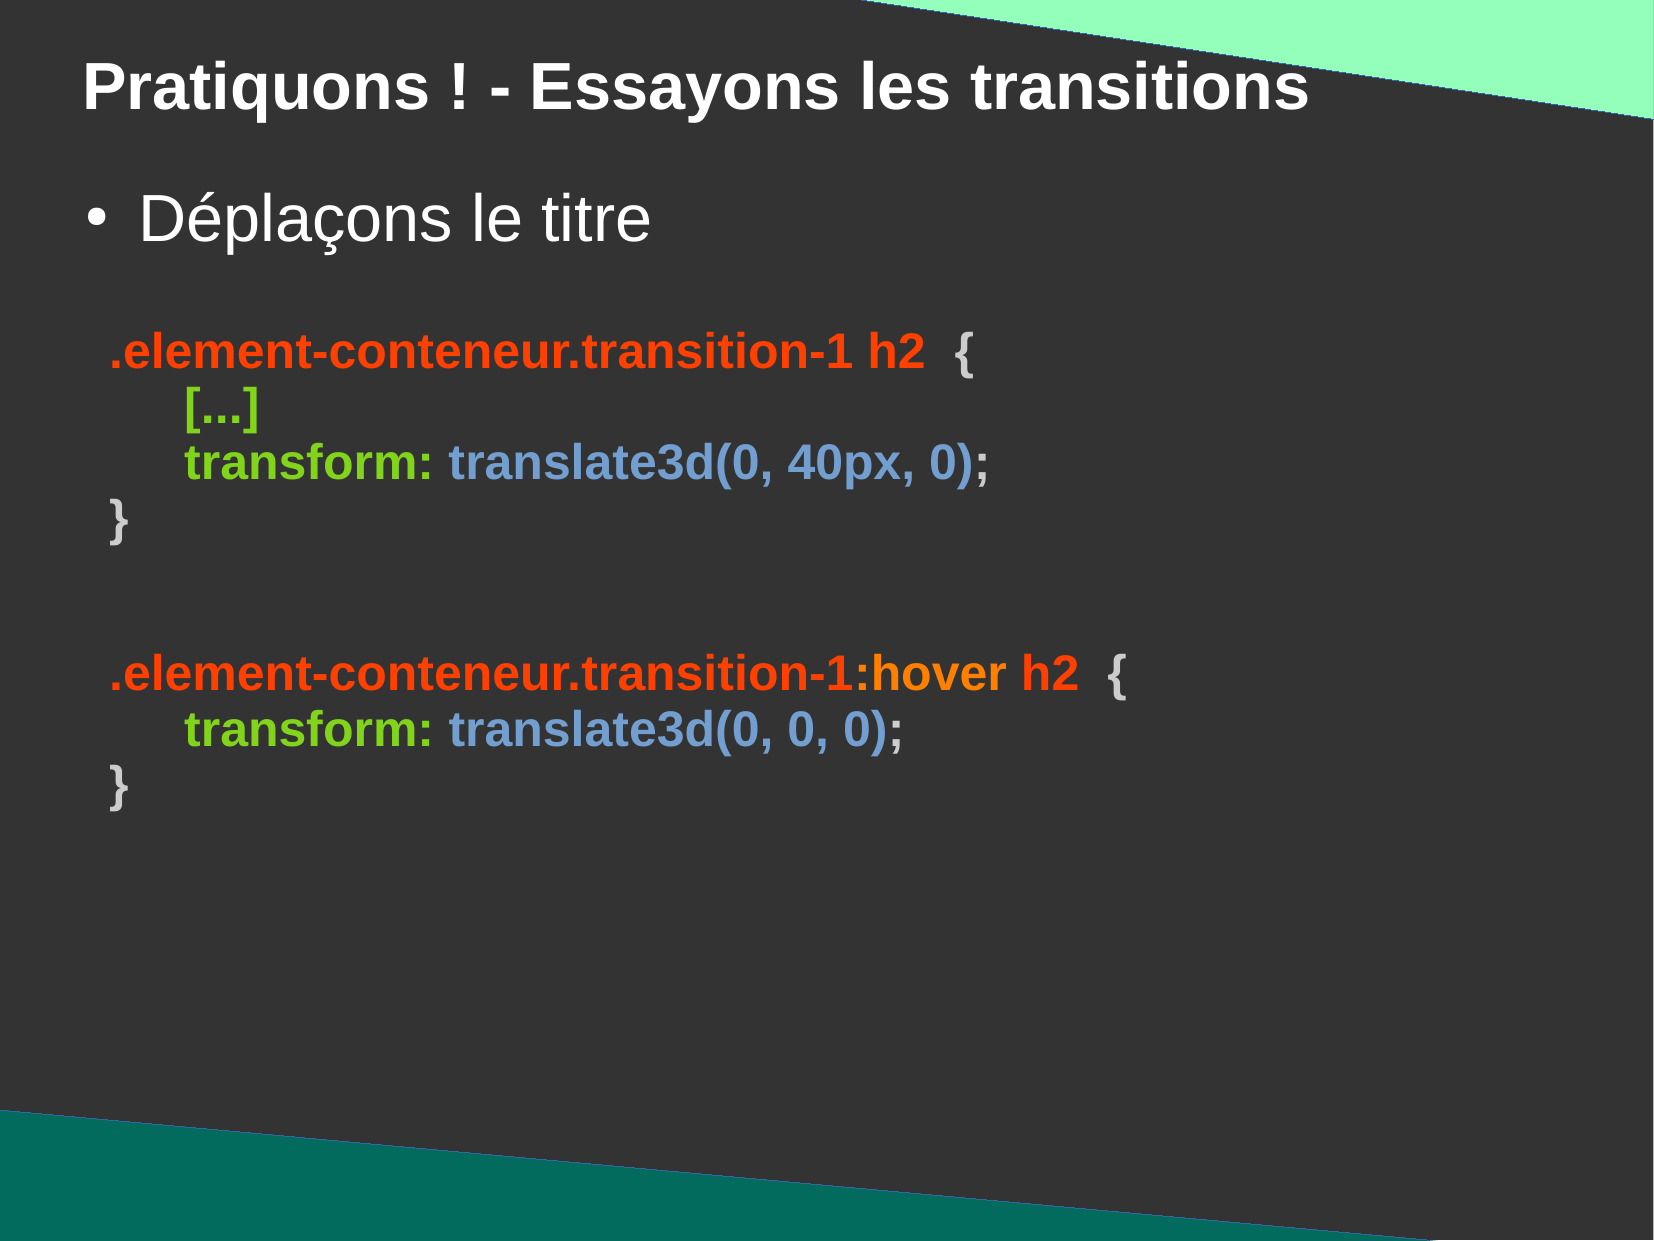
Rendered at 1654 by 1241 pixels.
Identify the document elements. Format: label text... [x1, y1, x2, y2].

title Pratiquons ! - Essayons les transitions [82, 49, 1630, 199]
list Déplaçons le titre [67, 180, 1607, 378]
text_box .element-conteneur.transition-1:hover h2 { transform: translate3d(0, 0, 0); } [94, 637, 1465, 839]
text_box [861, 0, 1654, 120]
text_box .element-conteneur.transition-1 h2 { [...] transform: translate3d(0, 40px, 0); } [94, 315, 1489, 609]
